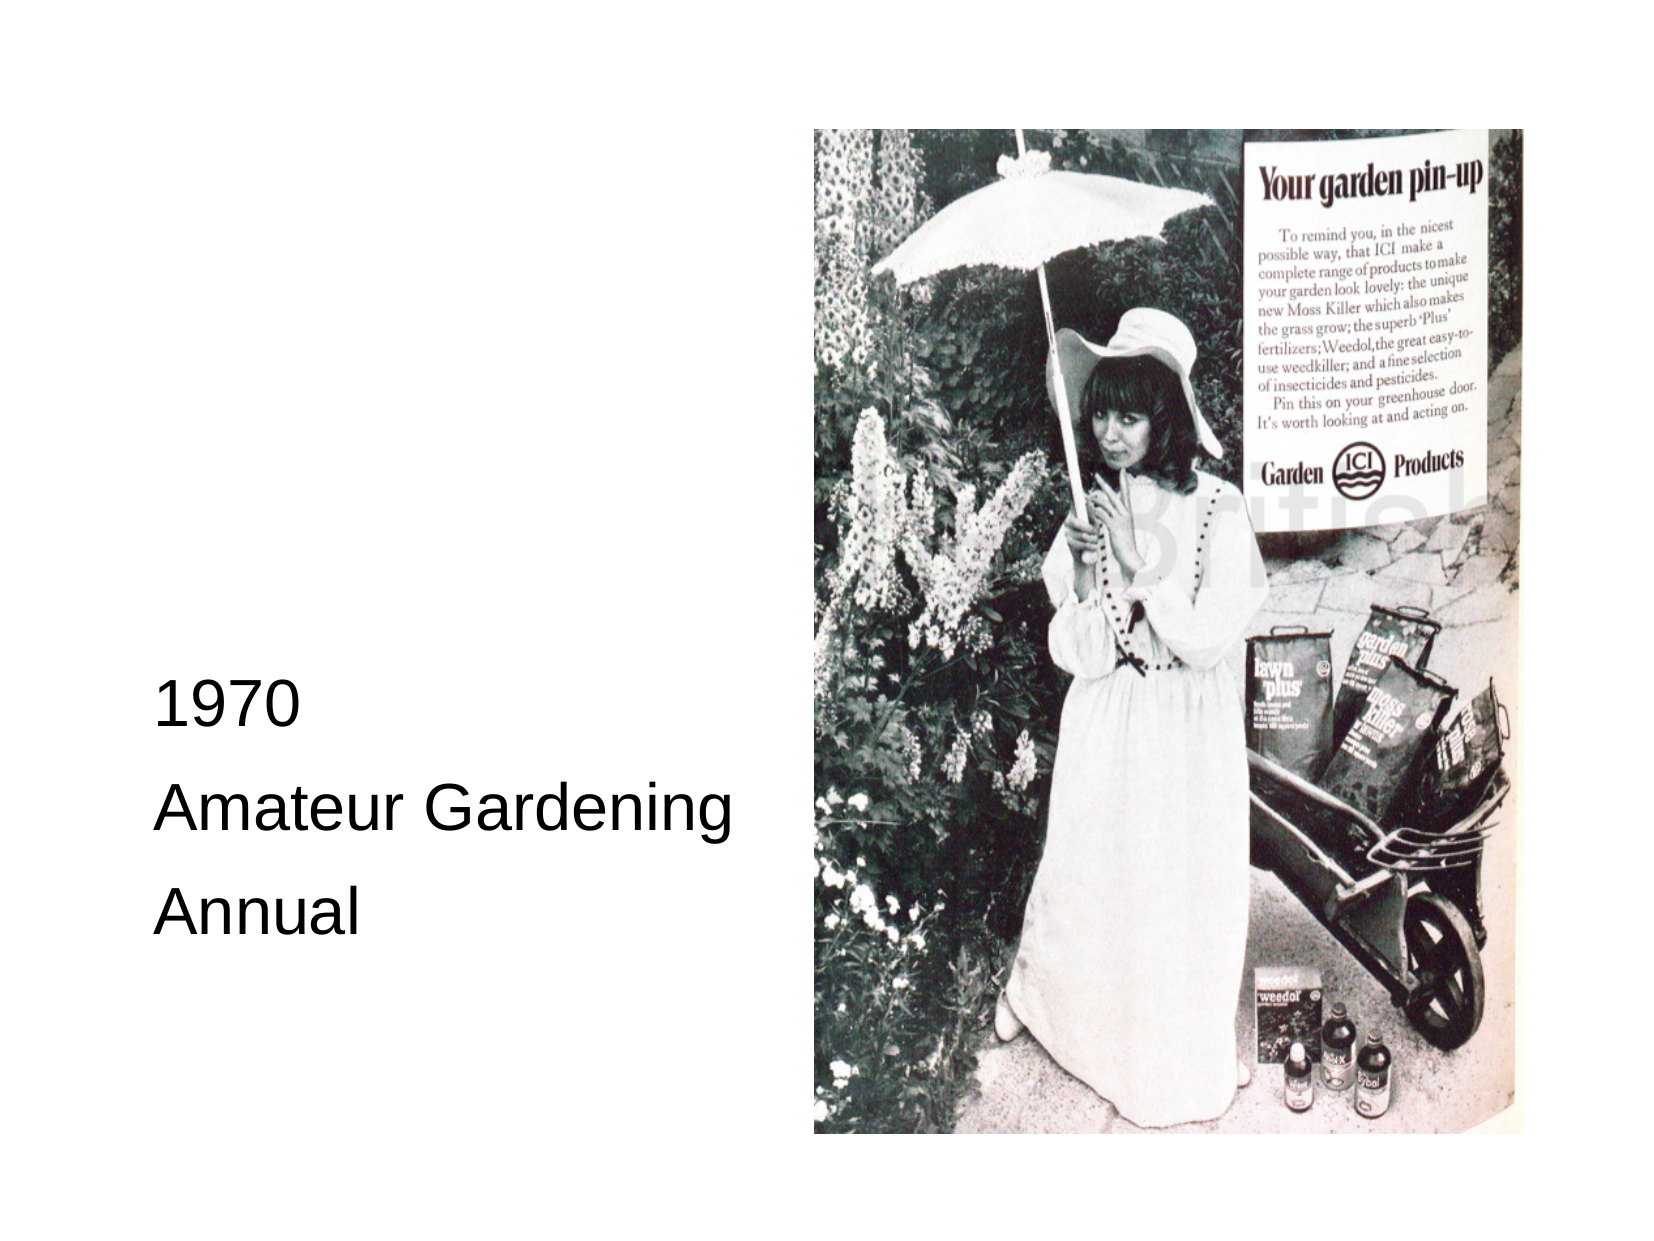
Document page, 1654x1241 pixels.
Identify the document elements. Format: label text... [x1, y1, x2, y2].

list 1970 Amateur Gardening Annual [82, 665, 809, 1009]
picture [814, 129, 1524, 1134]
